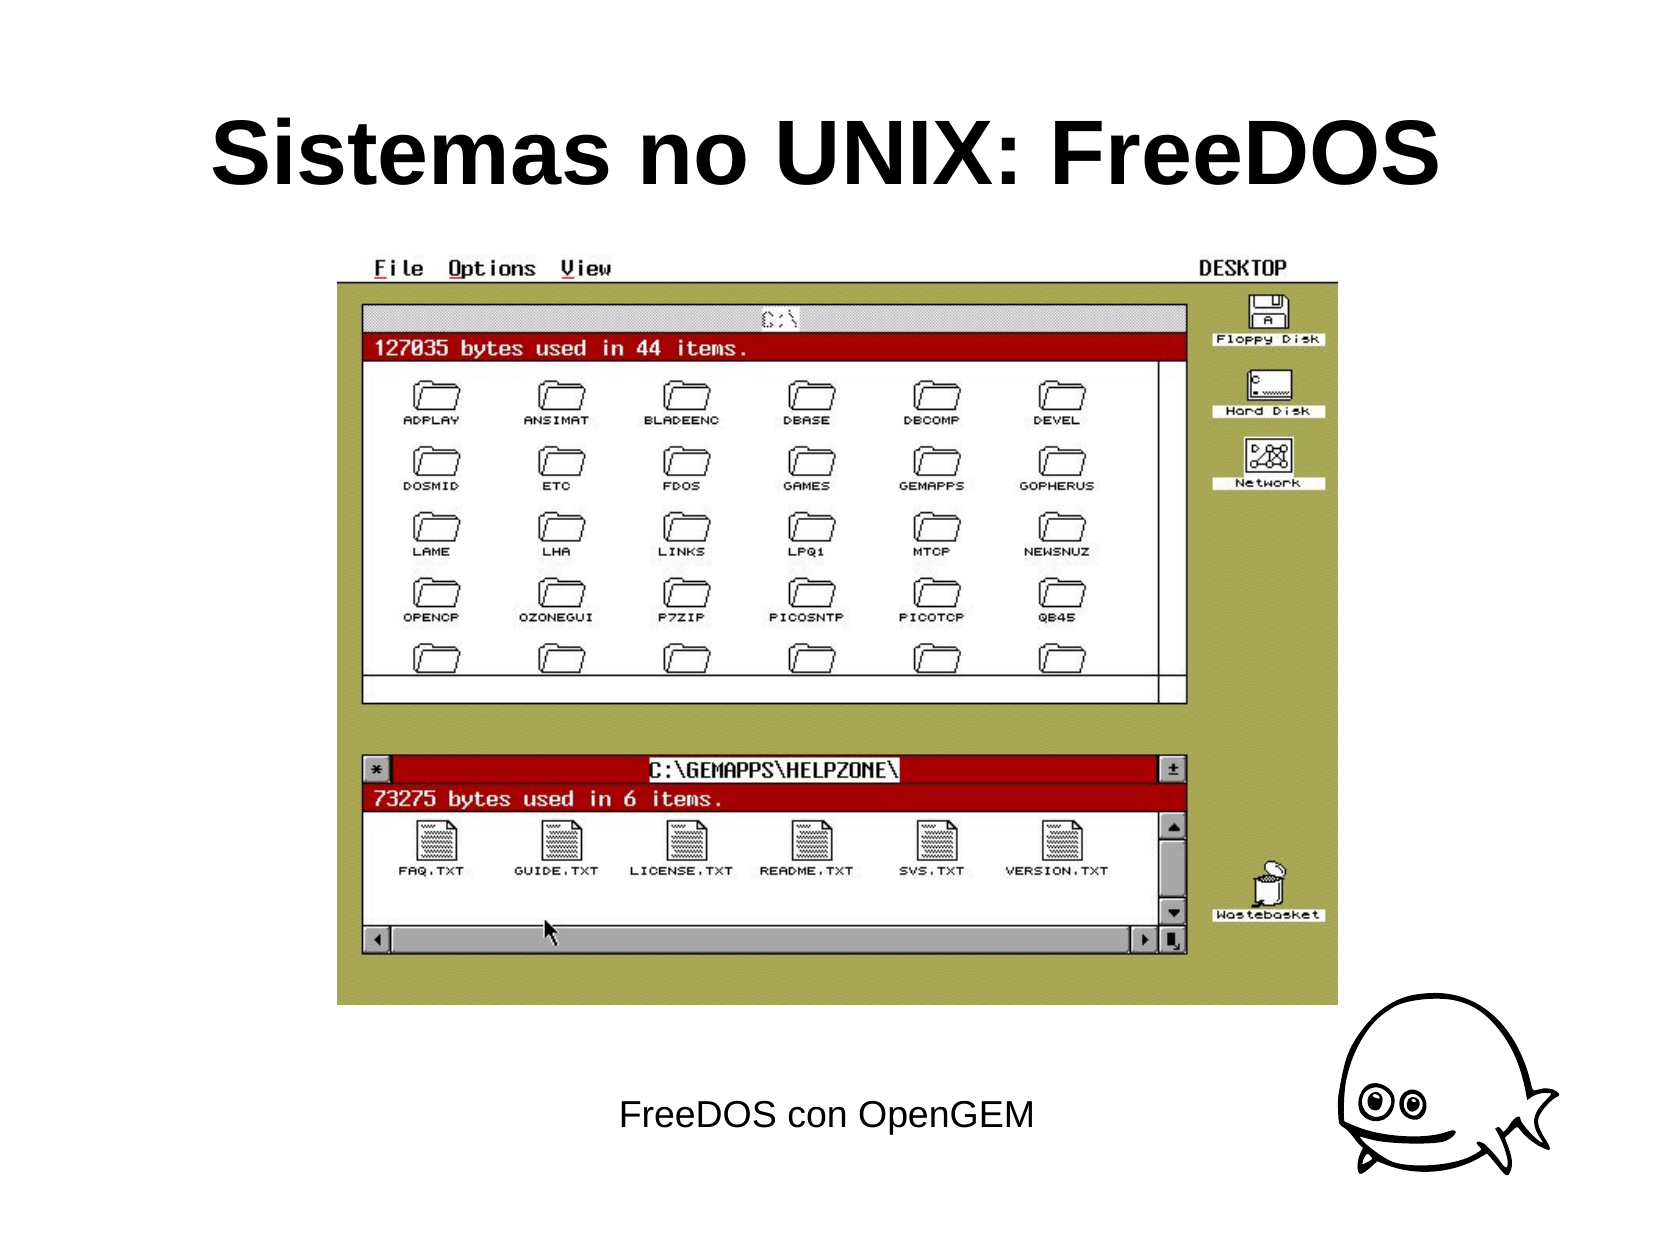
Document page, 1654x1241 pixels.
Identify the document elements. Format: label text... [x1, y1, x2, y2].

text_box FreeDOS con OpenGEM [354, 1086, 1300, 1144]
title Sistemas no UNIX: FreeDOS [82, 49, 1571, 257]
picture [337, 254, 1598, 1200]
